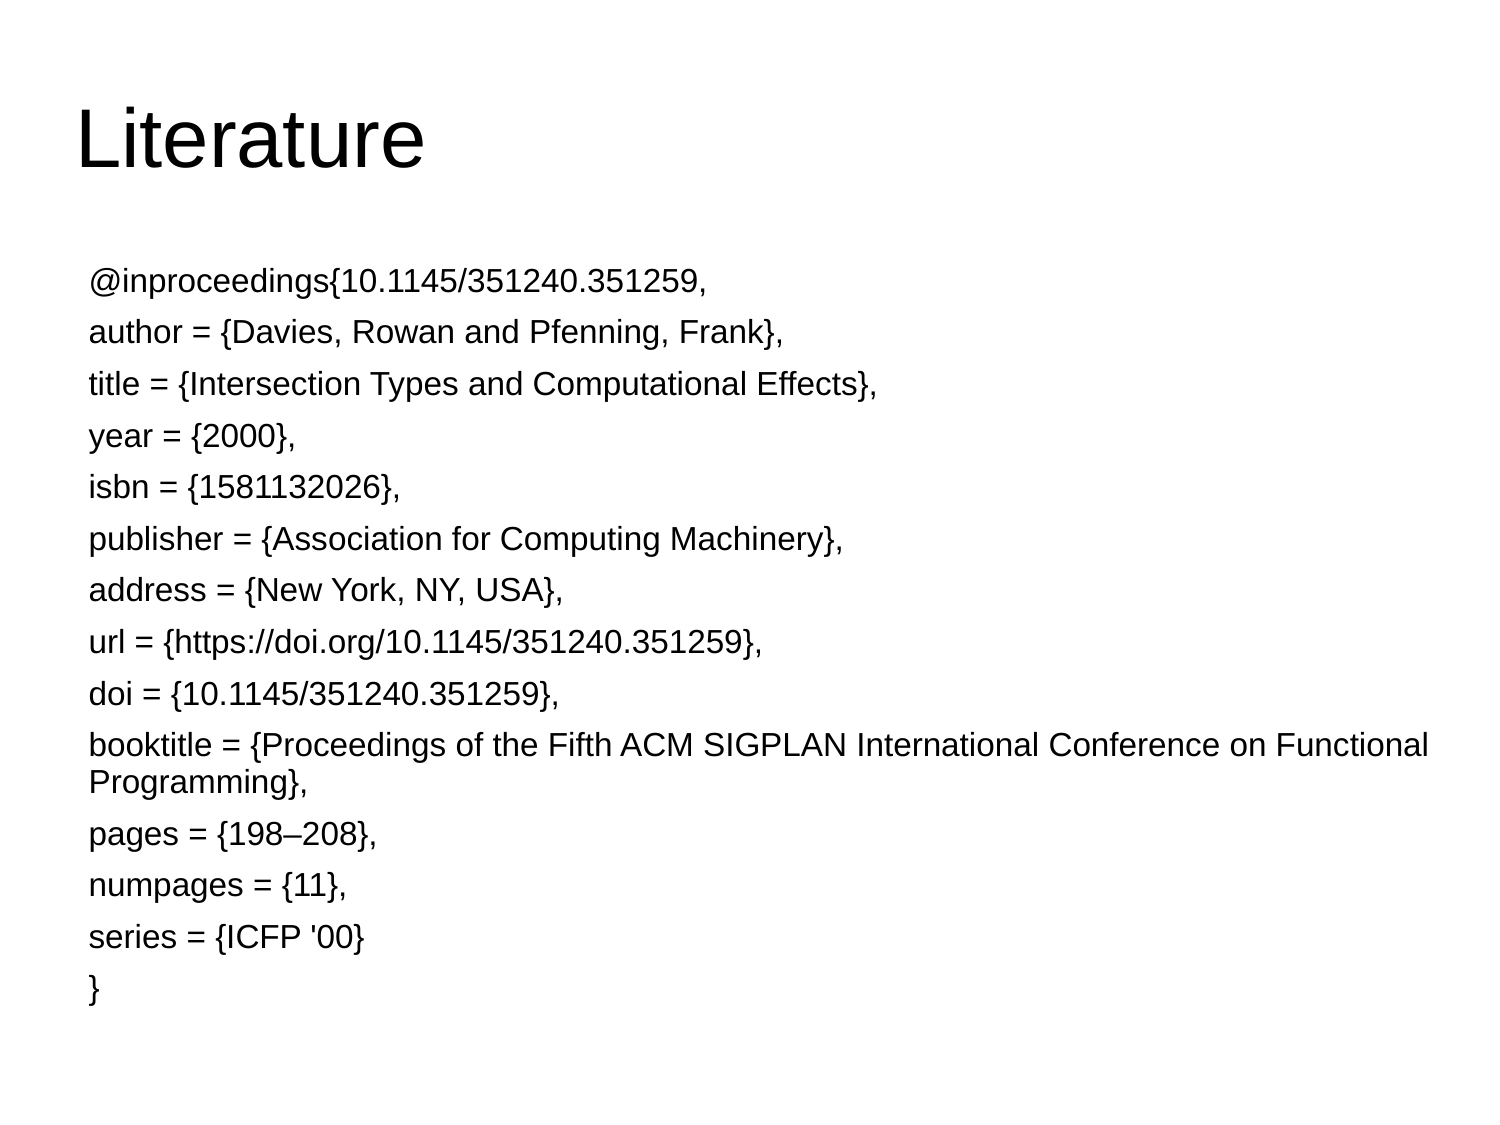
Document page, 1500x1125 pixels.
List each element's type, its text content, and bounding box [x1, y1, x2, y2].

title Literature [75, 45, 1426, 233]
list @inproceedings{10.1145/351240.351259, author = {Davies, Rowan and Pfenning, Frank}, title = {Intersection Types and Computational Effects}, year = {2000}, isbn = {1581132026}, publisher = {Association for Computing Machinery}, address = {New York, NY, USA}, url = {https://doi.org/10.1145/351240.351259}, doi = {10.1145/351240.351259}, booktitle = {Proceedings of the Fifth ACM SIGPLAN International Conference on Functional Programming}, pages = {198–208}, numpages = {11}, series = {ICFP '00} } [88, 262, 1477, 1007]
